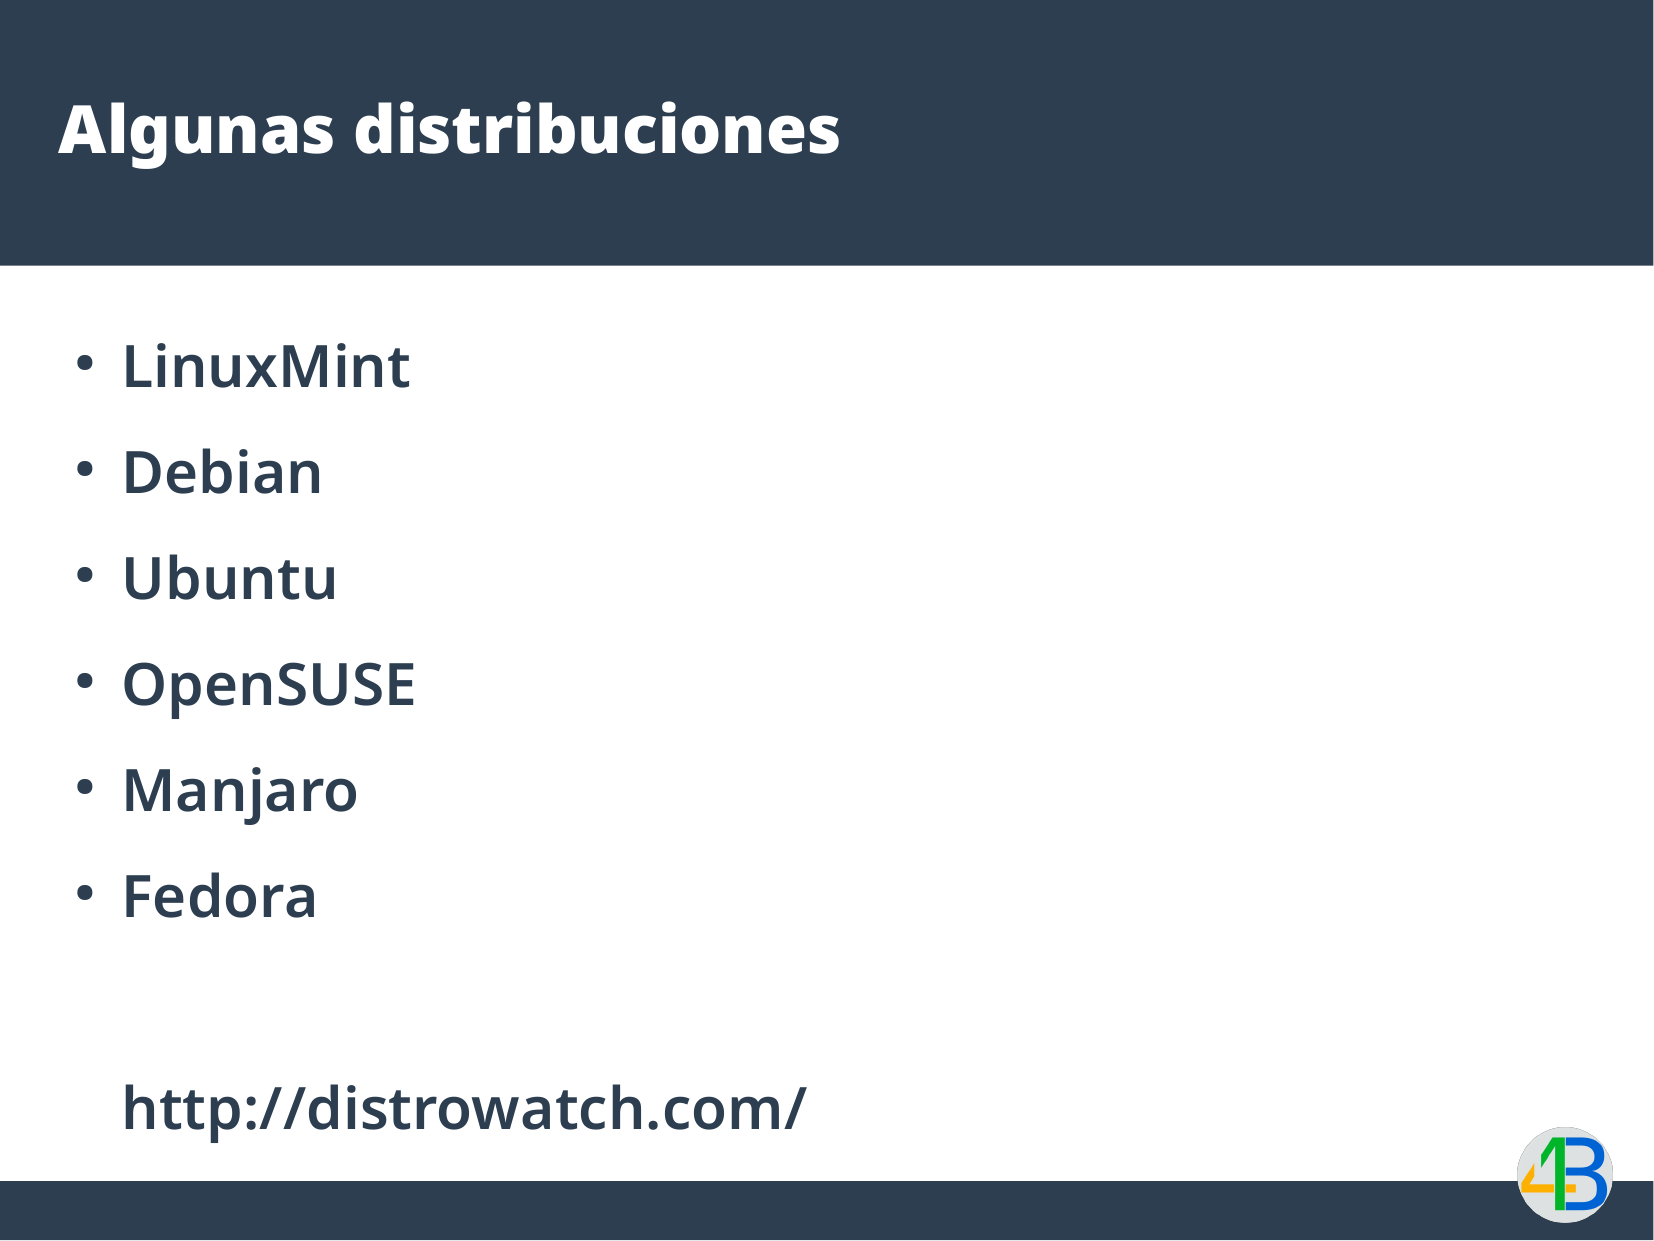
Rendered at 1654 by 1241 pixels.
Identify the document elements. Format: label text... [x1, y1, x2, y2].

list LinuxMint Debian Ubuntu OpenSUSE Manjaro Fedora http://distrowatch.com/ [59, 324, 1595, 1152]
picture [1517, 1127, 1613, 1223]
title Algunas distribuciones [59, 49, 1595, 207]
